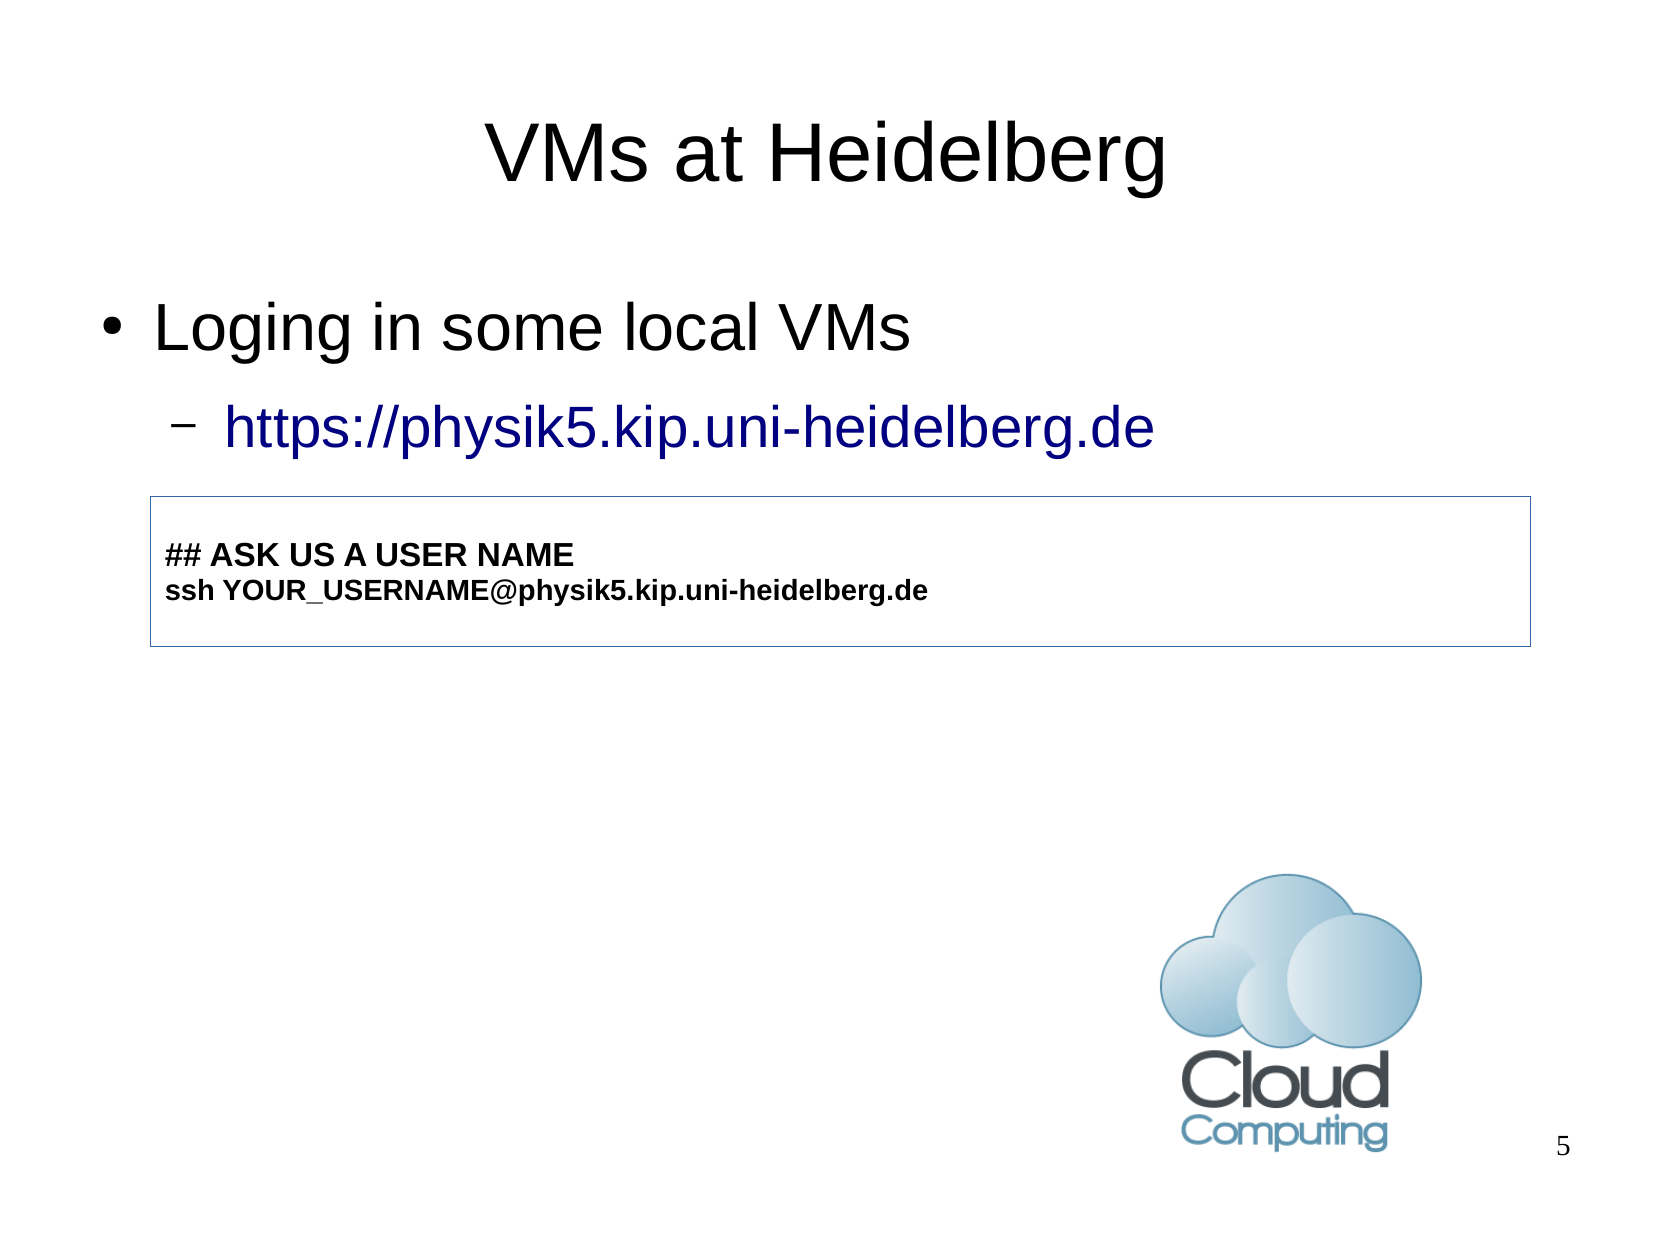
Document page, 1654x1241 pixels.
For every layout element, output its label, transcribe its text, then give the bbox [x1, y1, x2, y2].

list Loging in some local VMs https://physik5.kip.uni-heidelberg.de [82, 290, 1571, 1010]
title VMs at Heidelberg [82, 49, 1571, 257]
text_box ## ASK US A USER NAME ssh YOUR_USERNAME@physik5.kip.uni-heidelberg.de [150, 496, 1531, 647]
picture [1080, 855, 1501, 1171]
